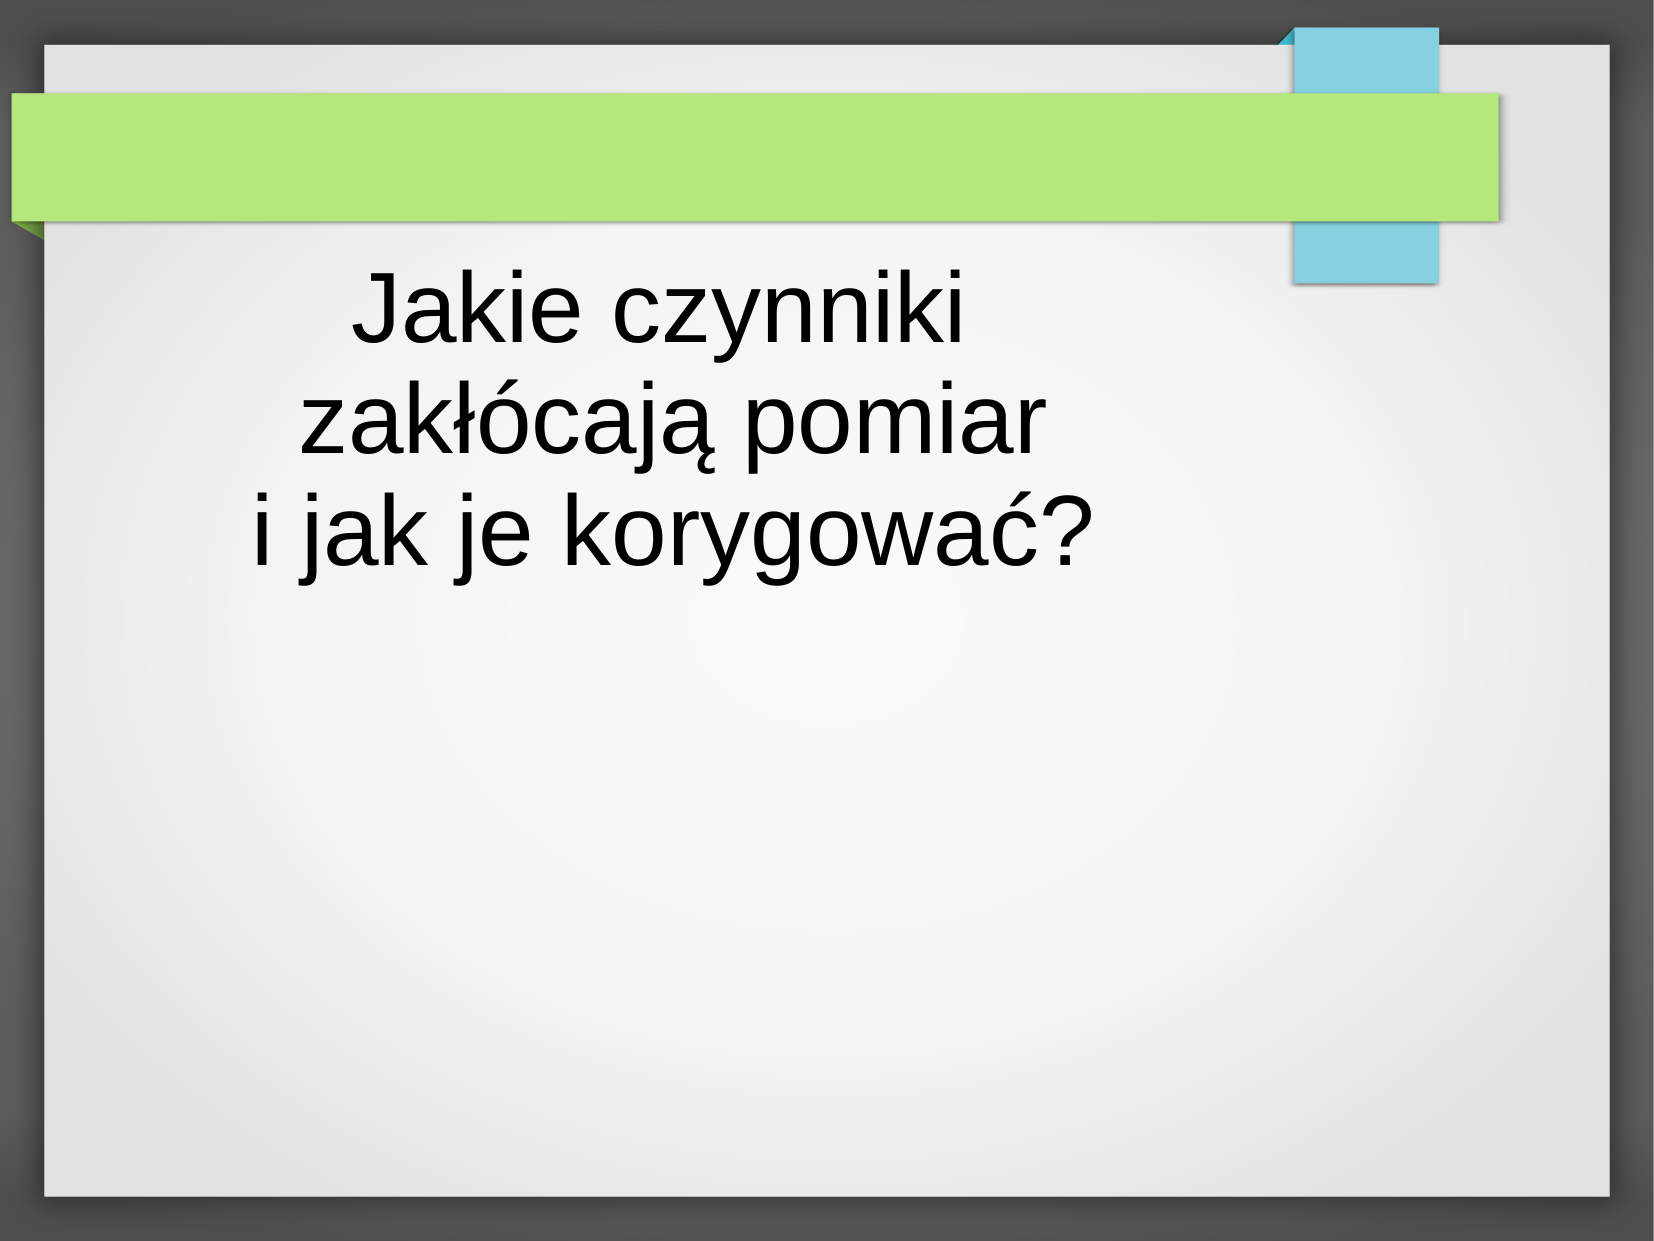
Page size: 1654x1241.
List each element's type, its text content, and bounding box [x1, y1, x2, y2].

subtitle Jakie czynniki zakłócają pomiar i jak je korygować? [82, 94, 1264, 745]
picture [0, 0, 1654, 1241]
